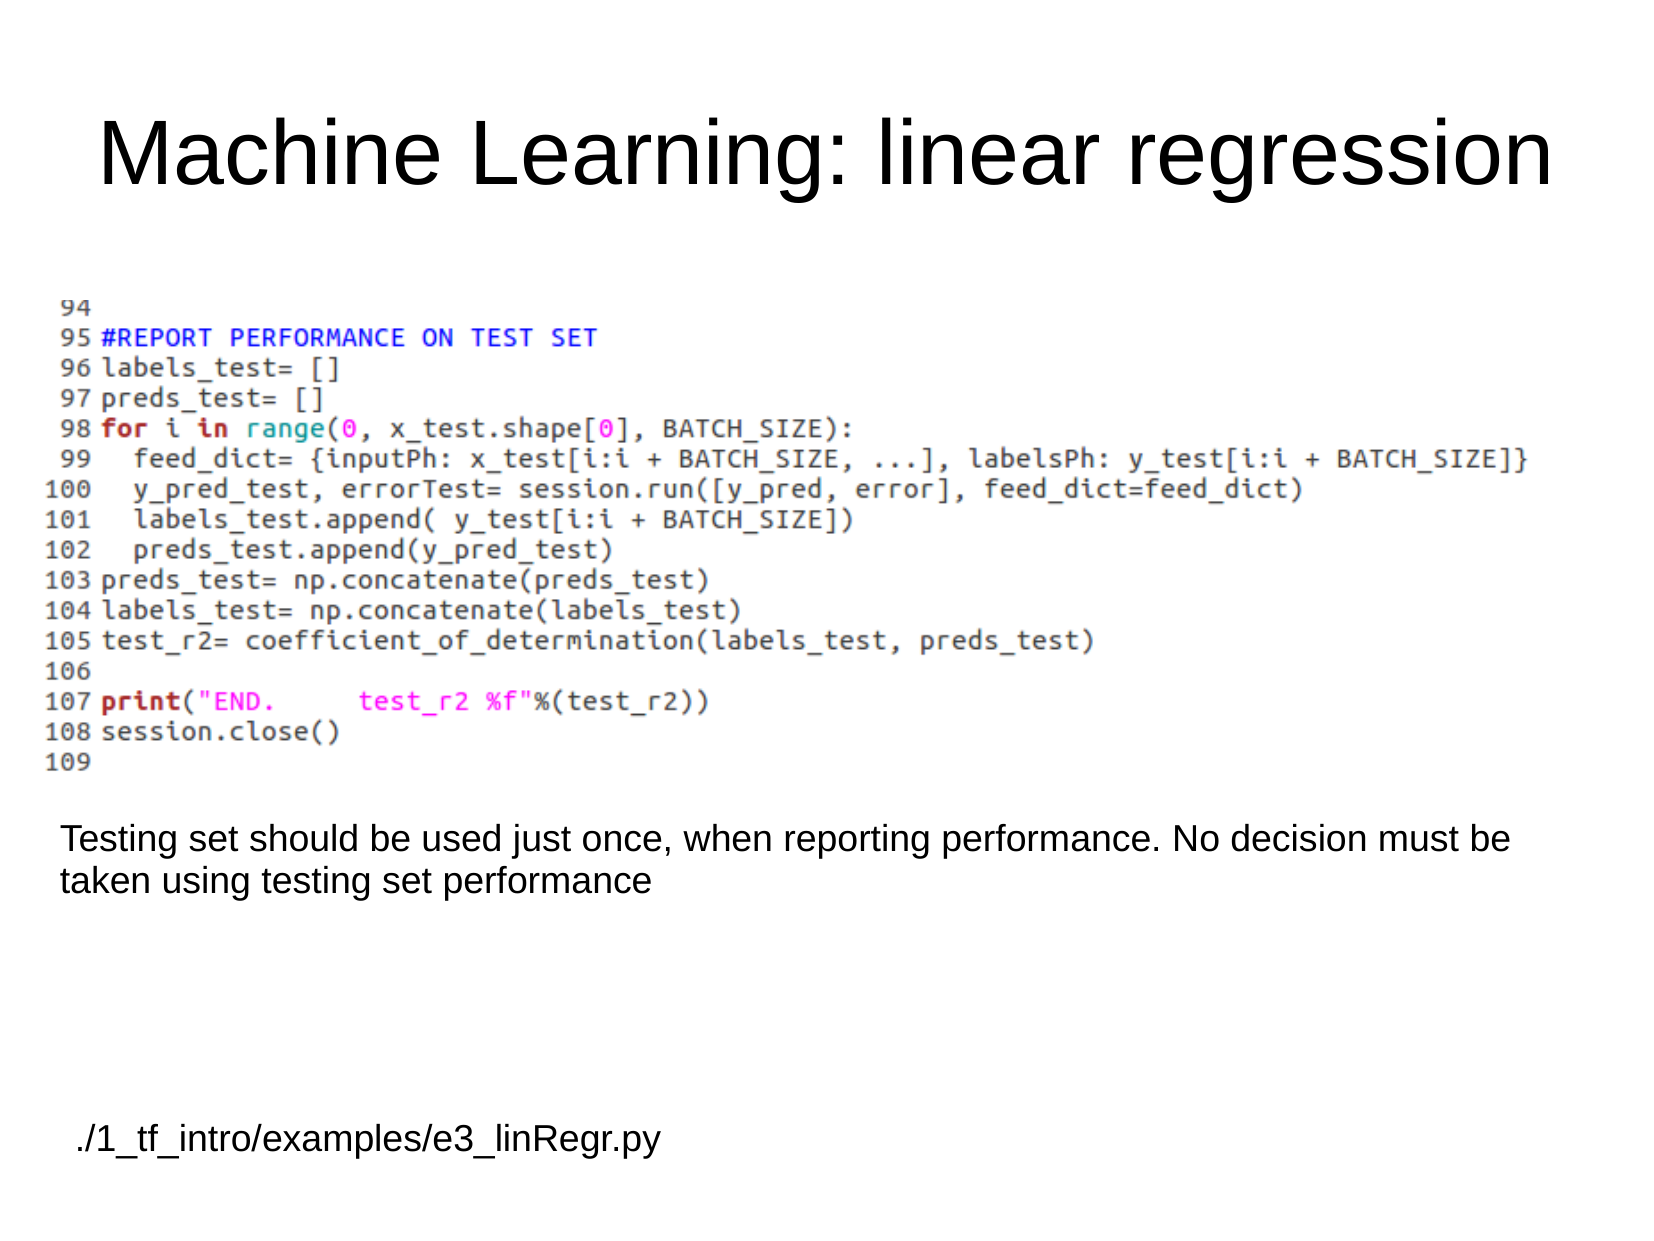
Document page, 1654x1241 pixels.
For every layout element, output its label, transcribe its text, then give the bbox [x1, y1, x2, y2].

text_box ./1_tf_intro/examples/e3_linRegr.py [60, 1109, 901, 1186]
title Machine Learning: linear regression [82, 49, 1571, 257]
text_box Testing set should be used just once, when reporting performance. No decision must be taken using testing set performance [45, 810, 1606, 996]
picture [39, 300, 1581, 781]
